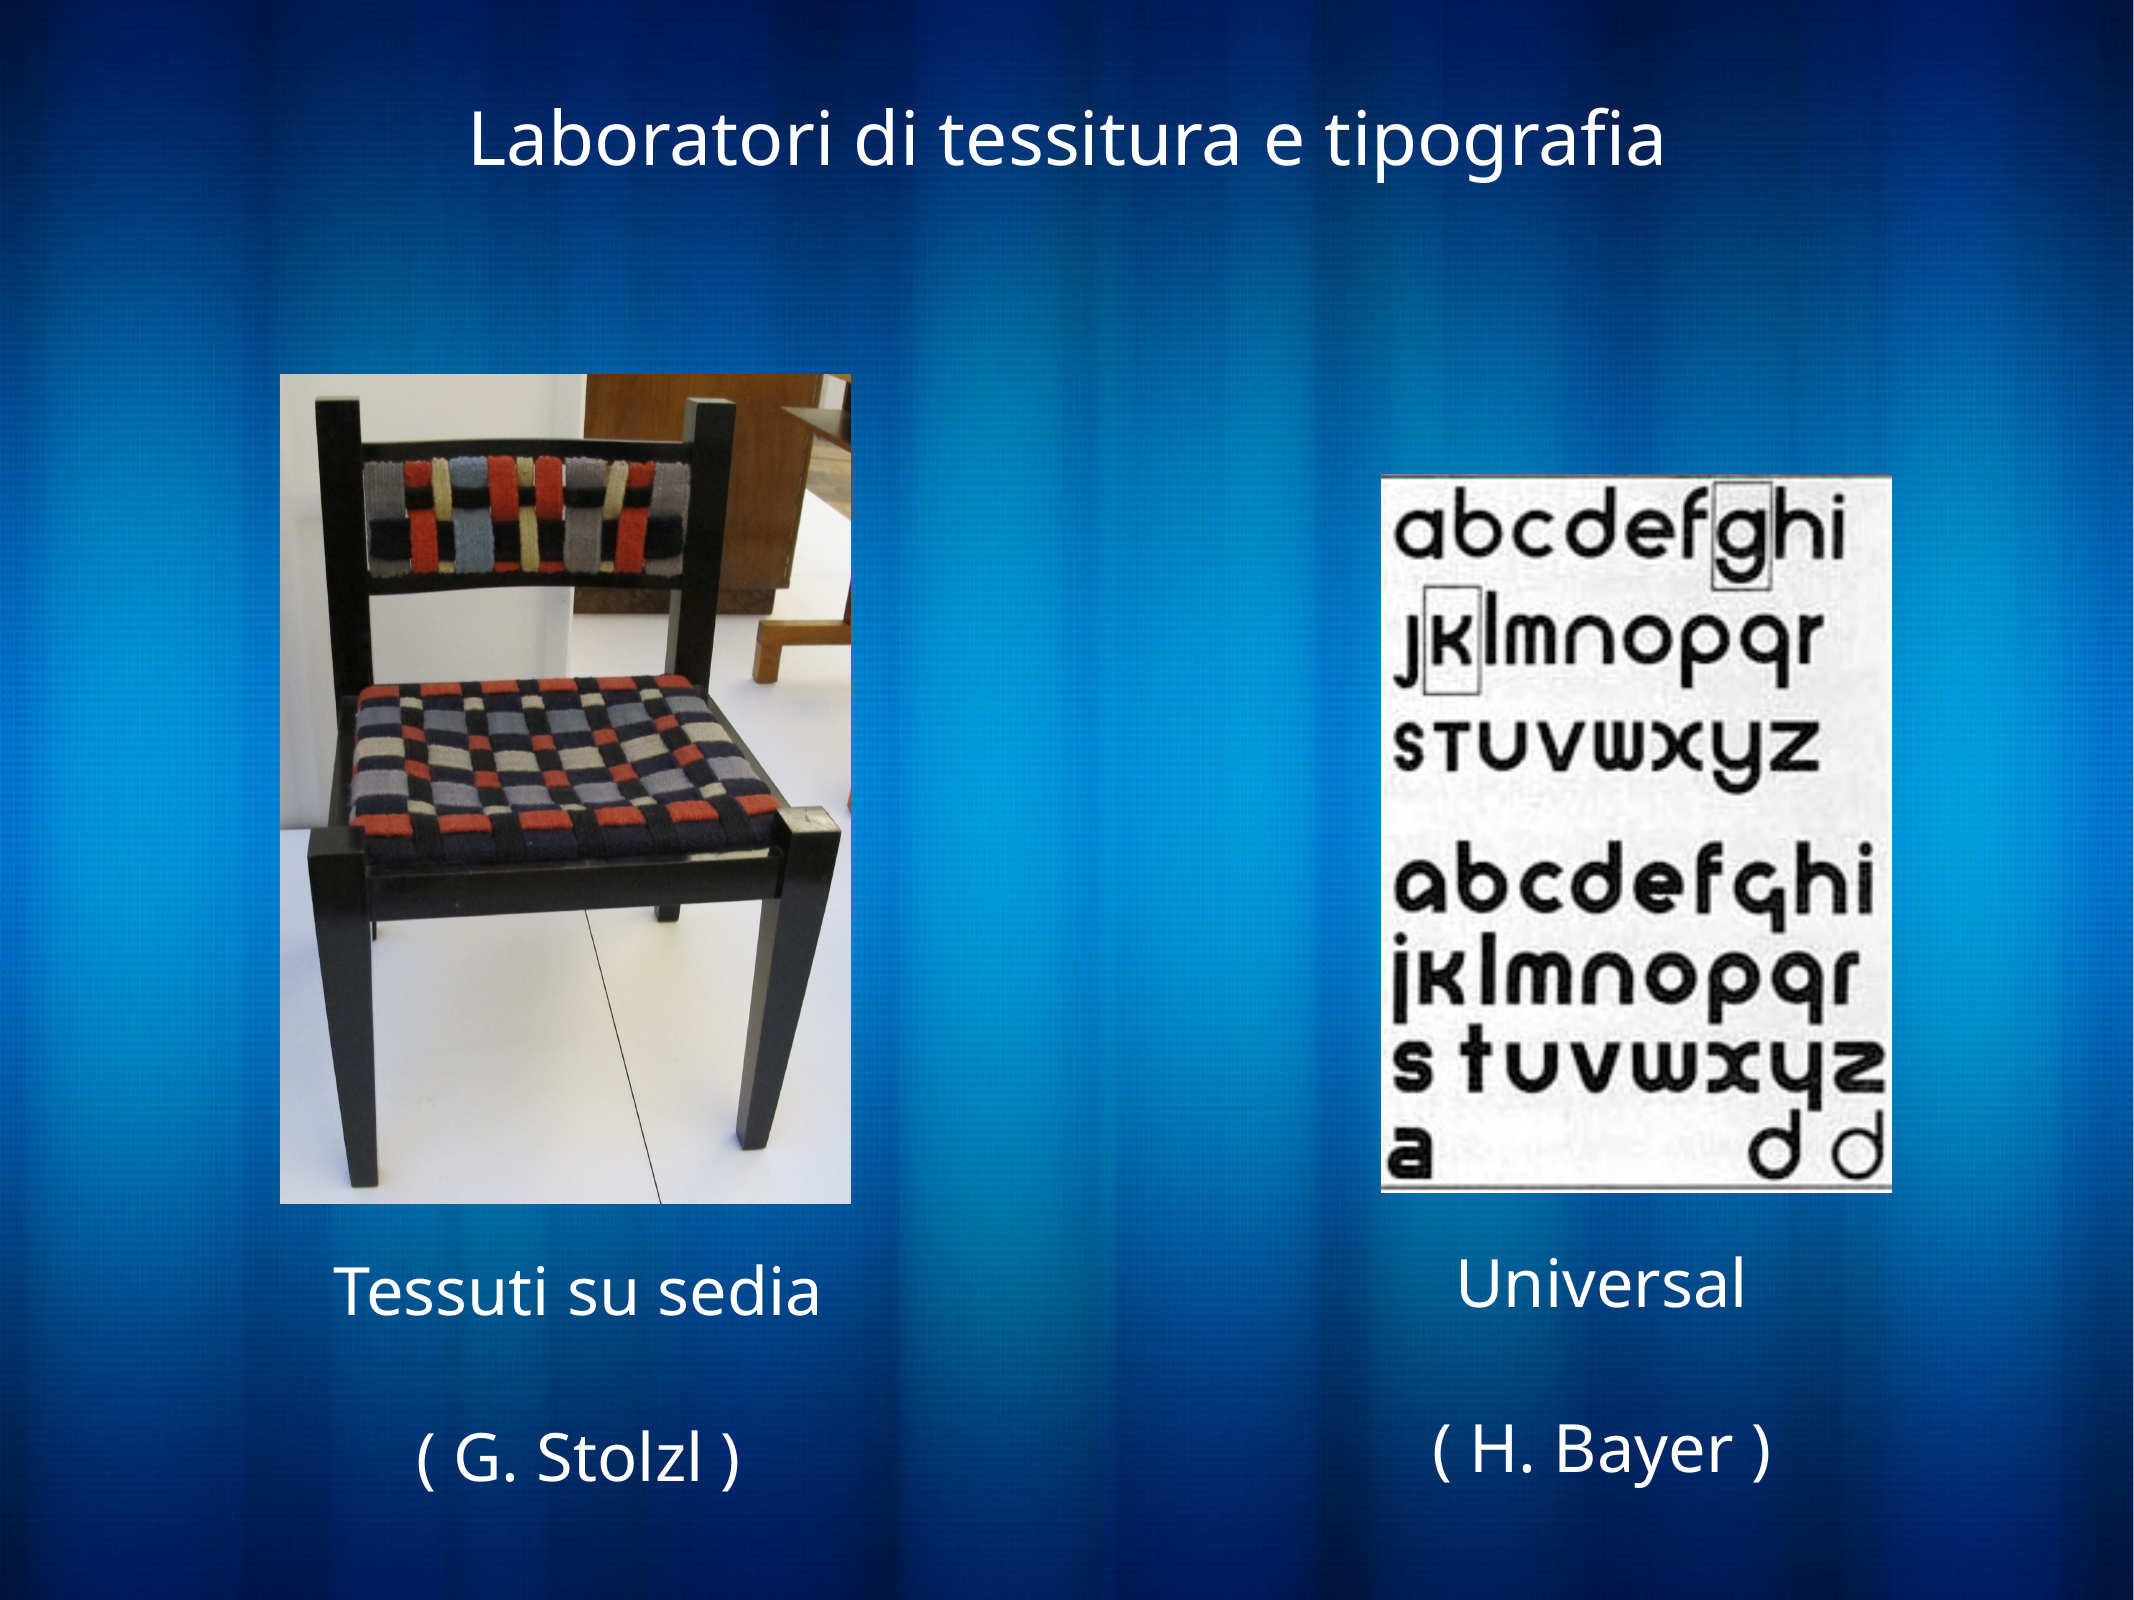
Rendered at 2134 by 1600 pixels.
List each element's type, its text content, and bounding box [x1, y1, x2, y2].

picture [0, 0, 2134, 1600]
text_box Laboratori di tessitura e tipografia [459, 82, 1677, 190]
text_box Tessuti su sedia ( G. Stolzl ) [318, 1237, 798, 1477]
text_box Universal ( H. Bayer ) [1417, 1228, 1837, 1468]
